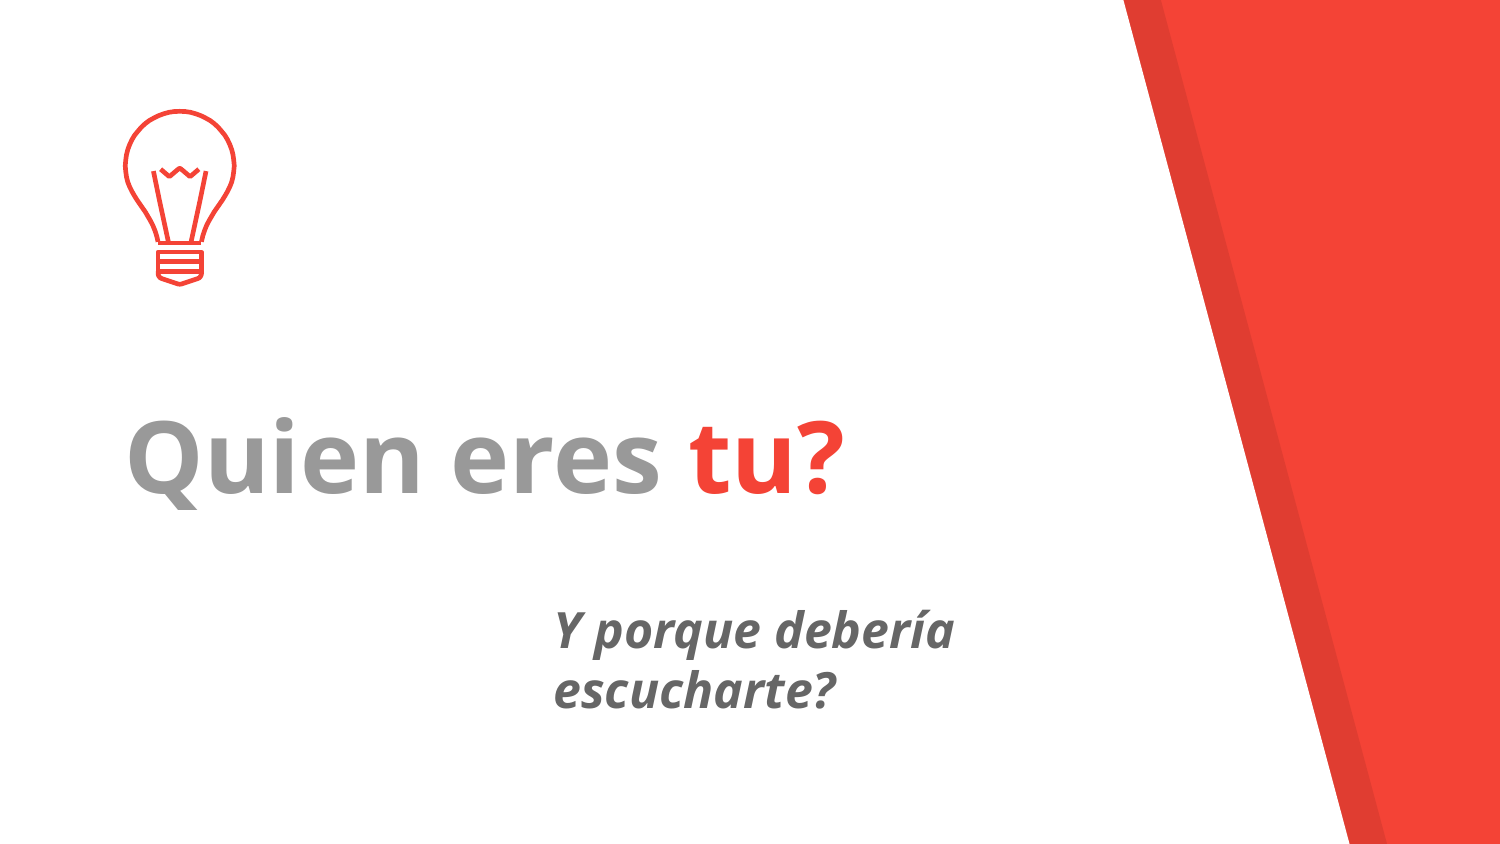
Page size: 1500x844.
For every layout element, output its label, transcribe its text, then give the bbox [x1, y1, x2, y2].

title Quien eres tu? [109, 338, 972, 529]
text_box Y porque debería escucharte? [538, 597, 1221, 720]
